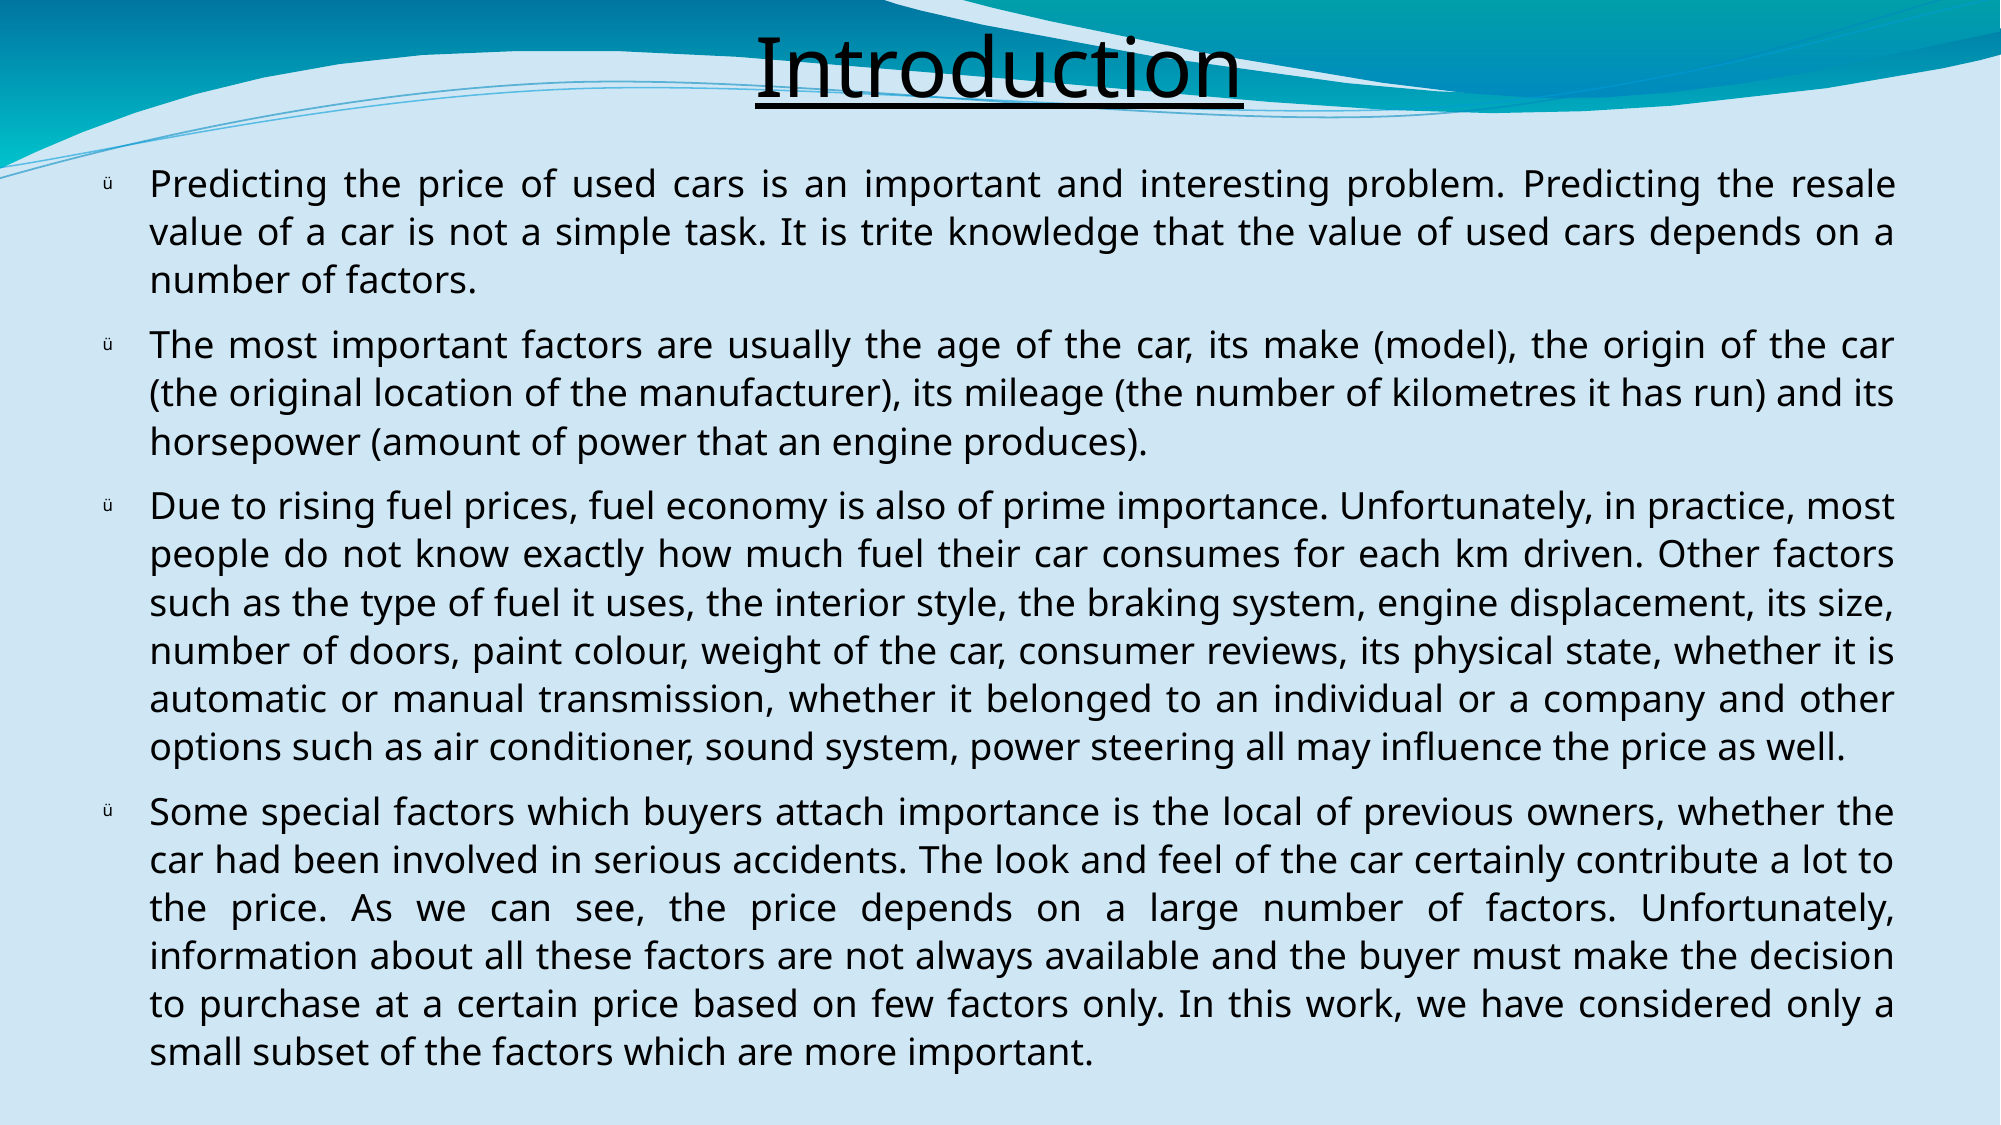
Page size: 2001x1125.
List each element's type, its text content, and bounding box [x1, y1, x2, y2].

text_box Predicting the price of used cars is an important and interesting problem. Predicting the resale value of a car is not a simple task. It is trite knowledge that the value of used cars depends on a number of factors. The most important factors are usually the age of the car, its make (model), the origin of the car (the original location of the manufacturer), its mileage (the number of kilometres it has run) and its horsepower (amount of power that an engine produces). Due to rising fuel prices, fuel economy is also of prime importance. Unfortunately, in practice, most people do not know exactly how much fuel their car consumes for each km driven. Other factors such as the type of fuel it uses, the interior style, the braking system, engine displacement, its size, number of doors, paint colour, weight of the car, consumer reviews, its physical state, whether it is automatic or manual transmission, whether it belonged to an individual or a company and other options such as air conditioner, sound system, power steering all may influence the price as well. Some special factors which buyers attach importance is the local of previous owners, whether the car had been involved in serious accidents. The look and feel of the car certainly contribute a lot to the price. As we can see, the price depends on a large number of factors. Unfortunately, information about all these factors are not always available and the buyer must make the decision to purchase at a certain price based on few factors only. In this work, we have considered only a small subset of the factors which are more important. [87, 149, 1912, 1081]
text_box Introduction [87, 6, 1912, 122]
